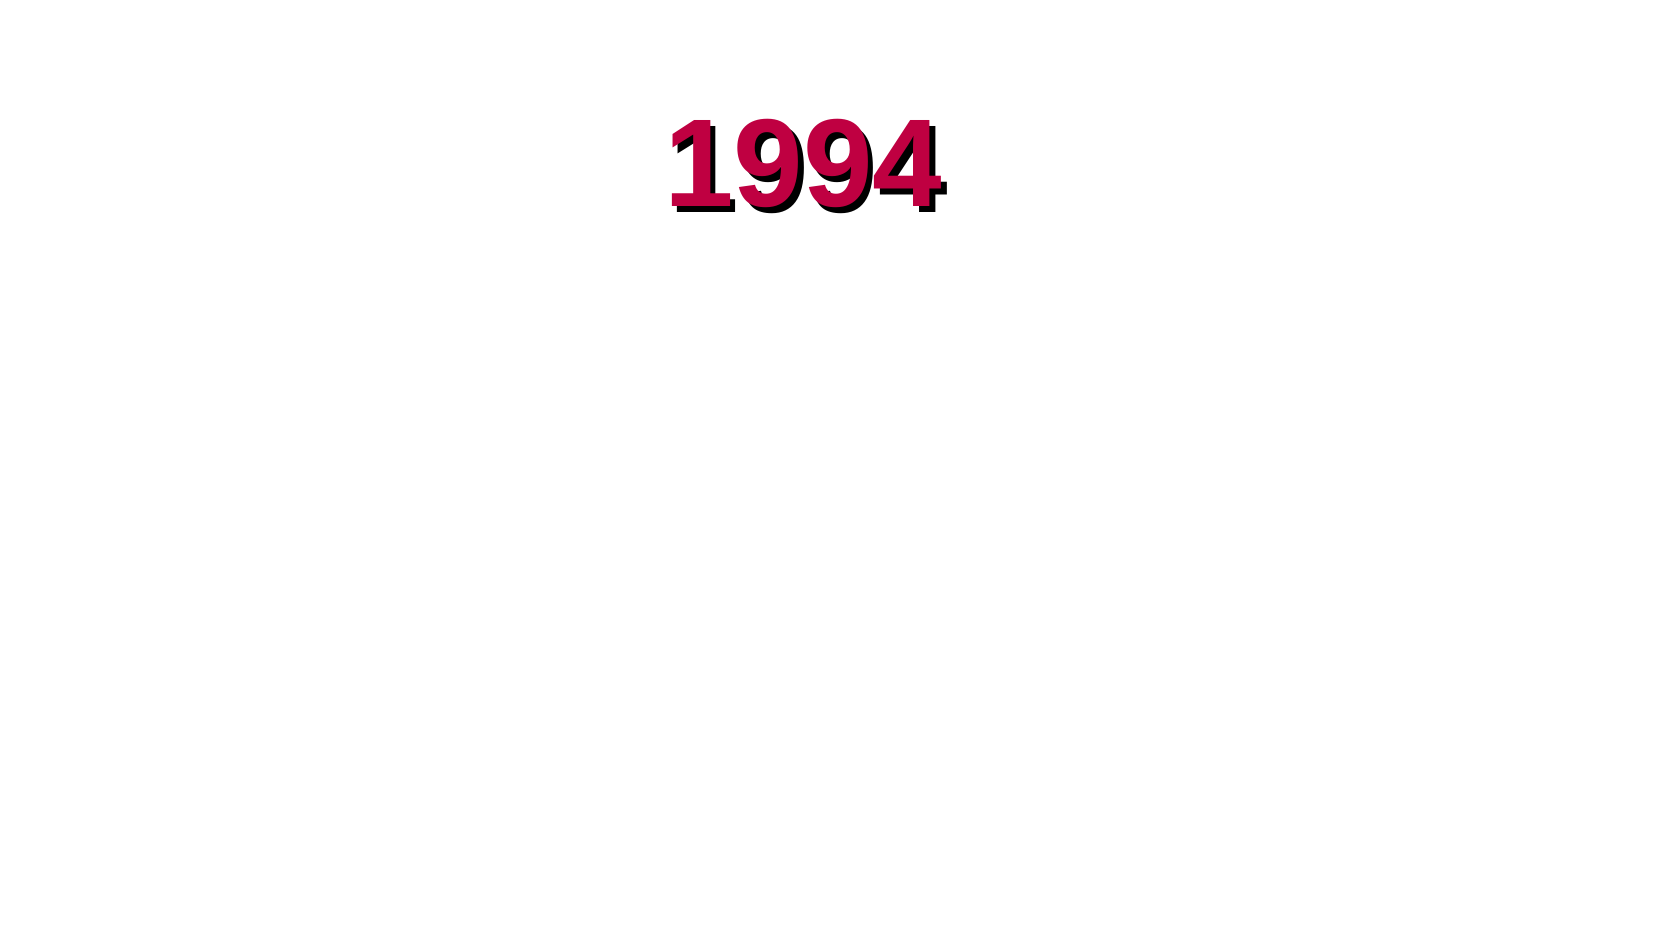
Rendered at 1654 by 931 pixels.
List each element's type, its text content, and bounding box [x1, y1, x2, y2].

text_box 1994 [649, 86, 993, 272]
